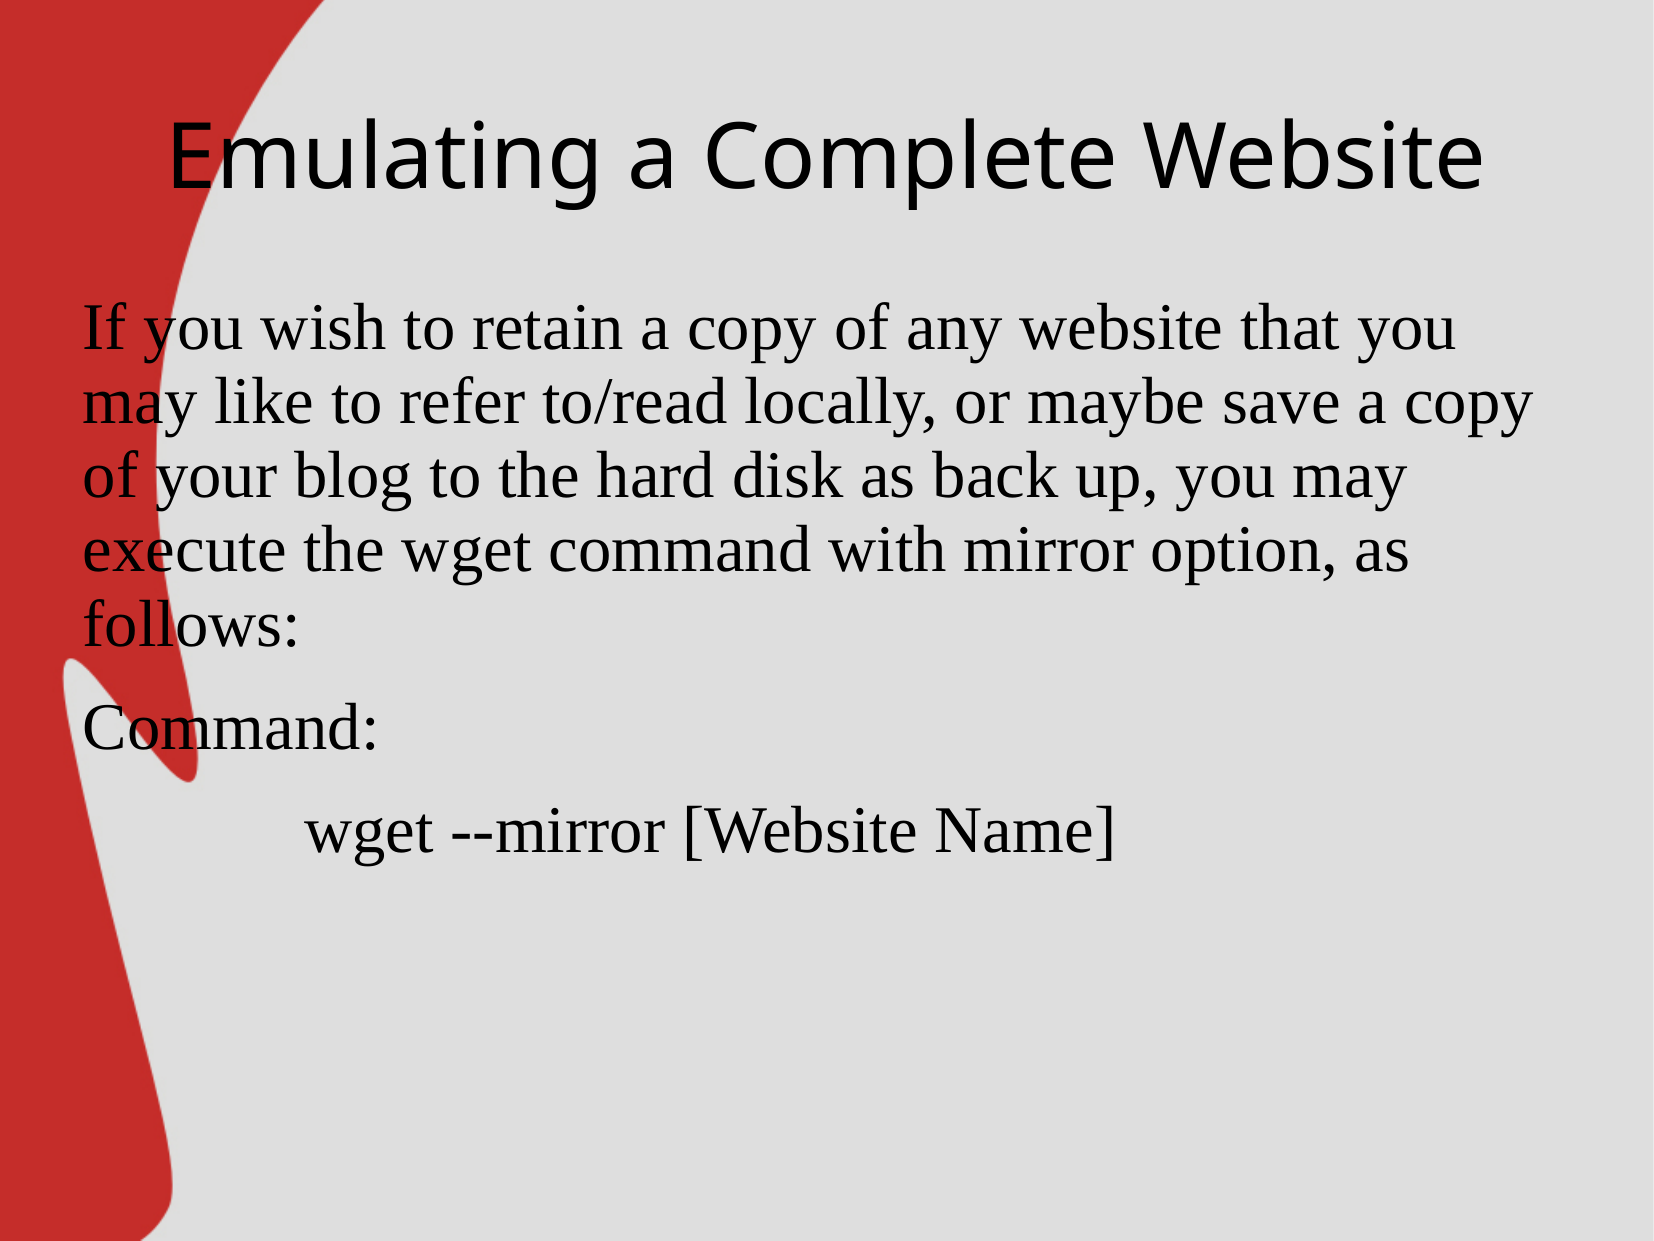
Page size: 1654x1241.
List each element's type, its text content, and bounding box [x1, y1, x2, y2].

picture [0, 0, 1654, 1241]
list If you wish to retain a copy of any website that you may like to refer to/read locally, or maybe save a copy of your blog to the hard disk as back up, you may execute the wget command with mirror option, as follows: Command: wget --mirror [Website Name] [82, 290, 1571, 1010]
title Emulating a Complete Website [82, 35, 1571, 271]
